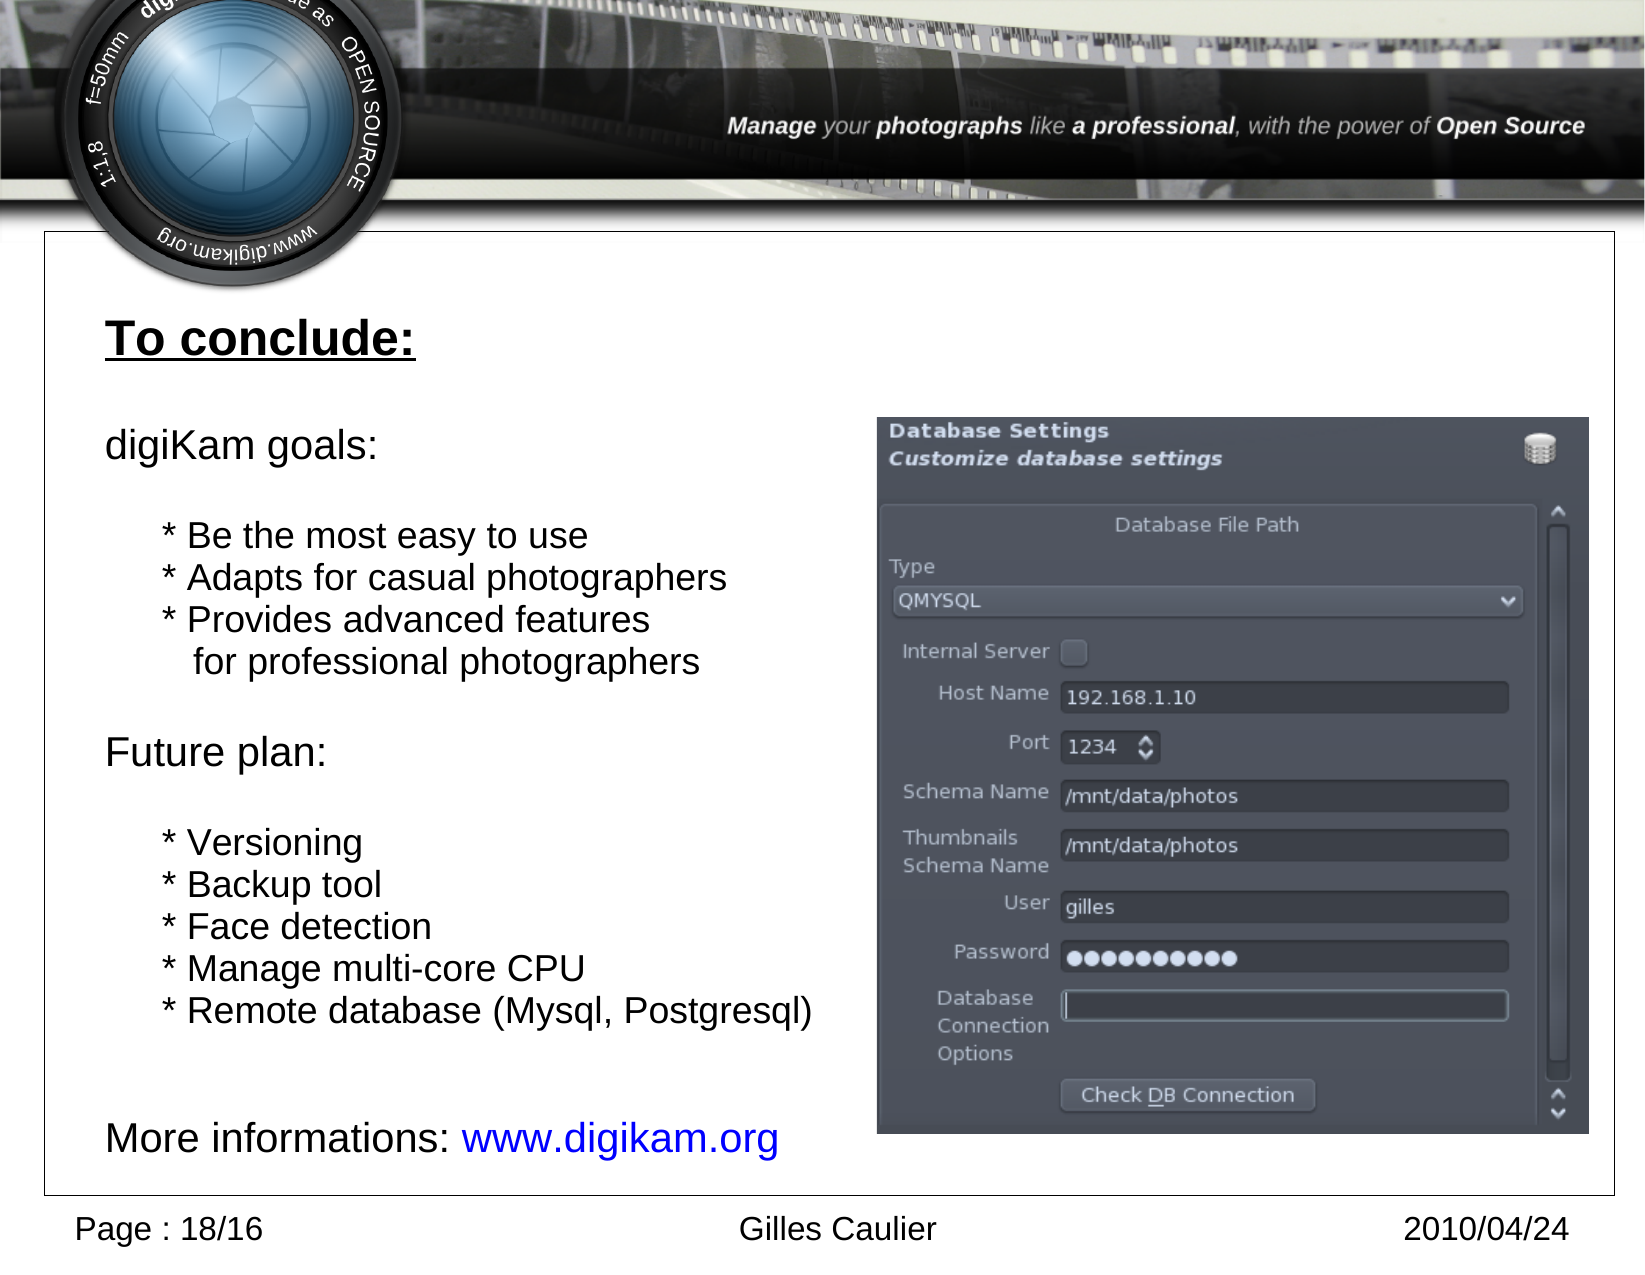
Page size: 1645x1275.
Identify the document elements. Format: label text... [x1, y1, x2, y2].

text_box Page : <numéro>/16 Gilles Caulier 2010/04/24 [21, 1207, 1623, 1251]
picture [876, 417, 1589, 1134]
picture [0, 0, 1645, 296]
title To conclude: digiKam goals: * Be the most easy to use * Adapts for casual photographers * Provides advanced features for professional photographers Future plan: * Versioning * Backup tool * Face detection * Manage multi-core CPU * Remote database (Mysql, Postgresql) More informations: www.digikam.org [44, 243, 1615, 1196]
